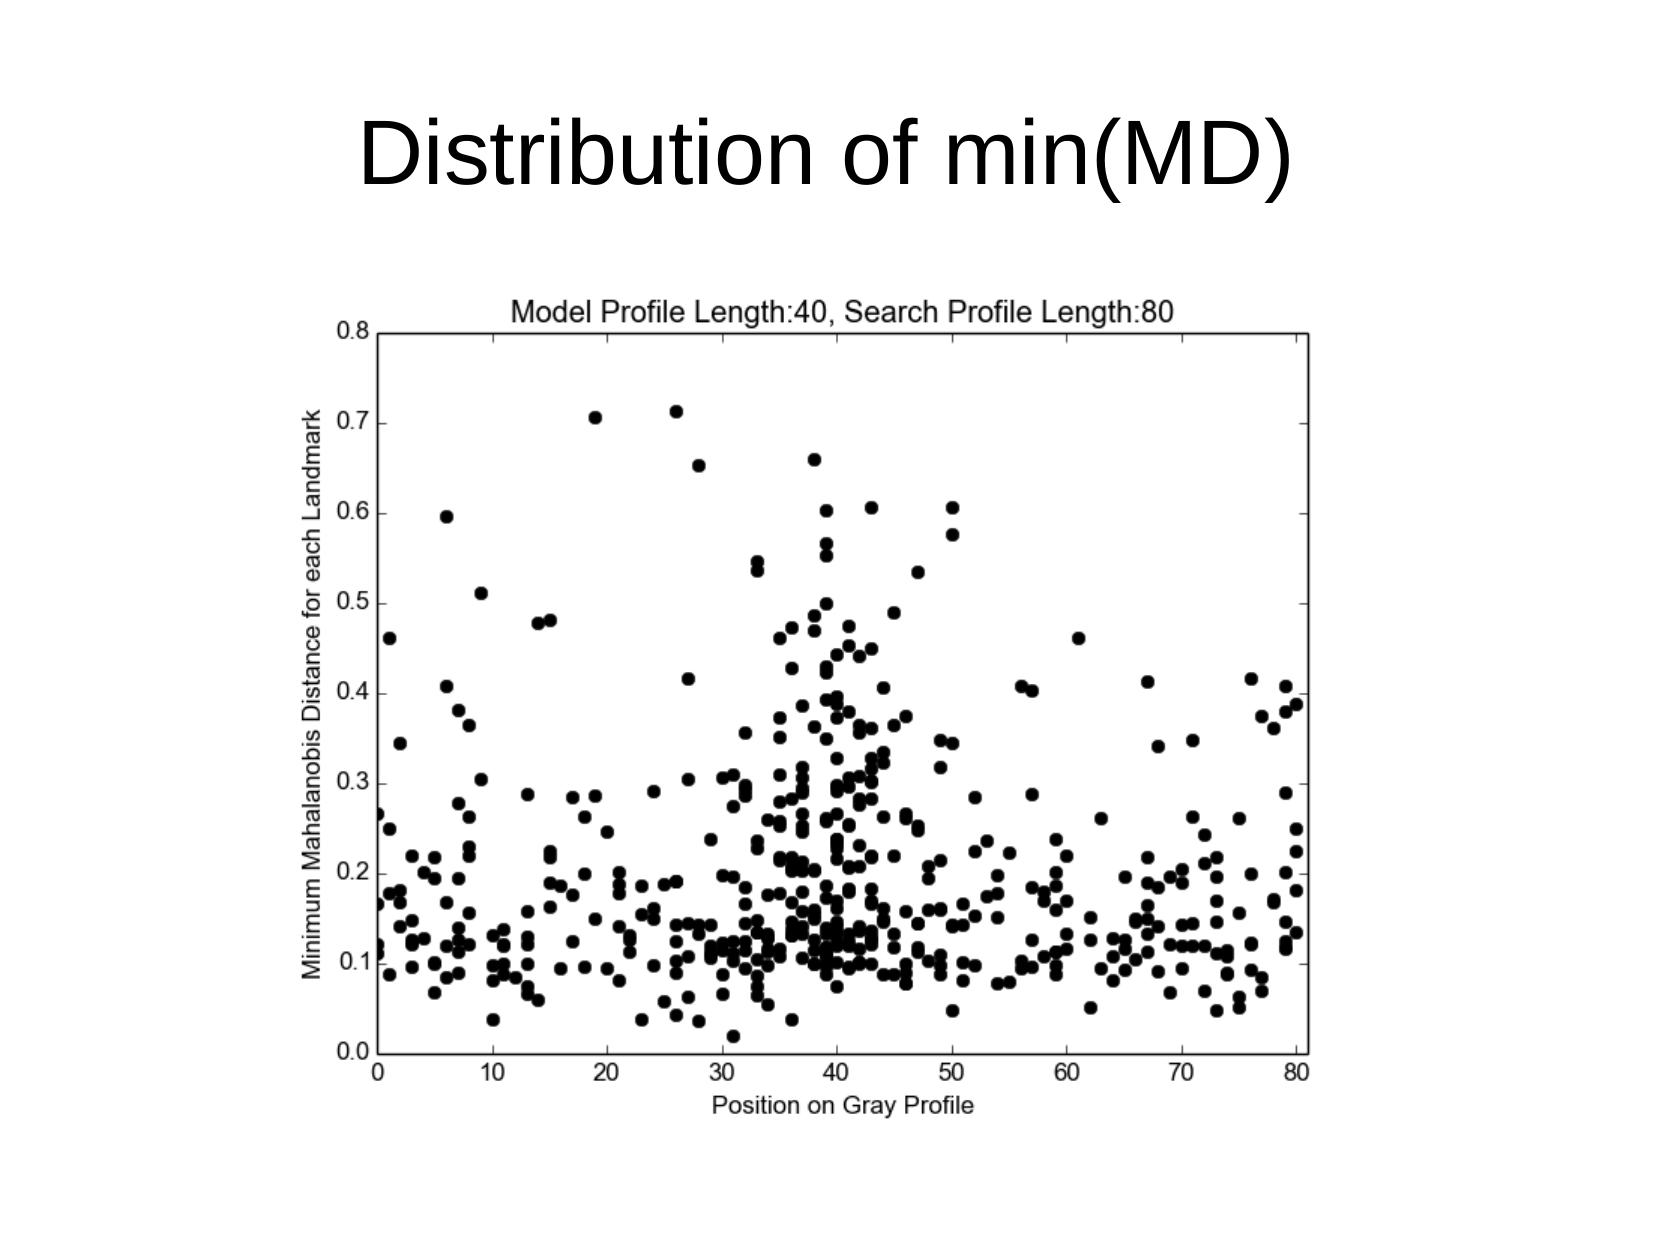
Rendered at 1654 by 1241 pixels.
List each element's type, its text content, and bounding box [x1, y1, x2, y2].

picture [227, 243, 1428, 1144]
title Distribution of min(MD) [82, 49, 1571, 257]
